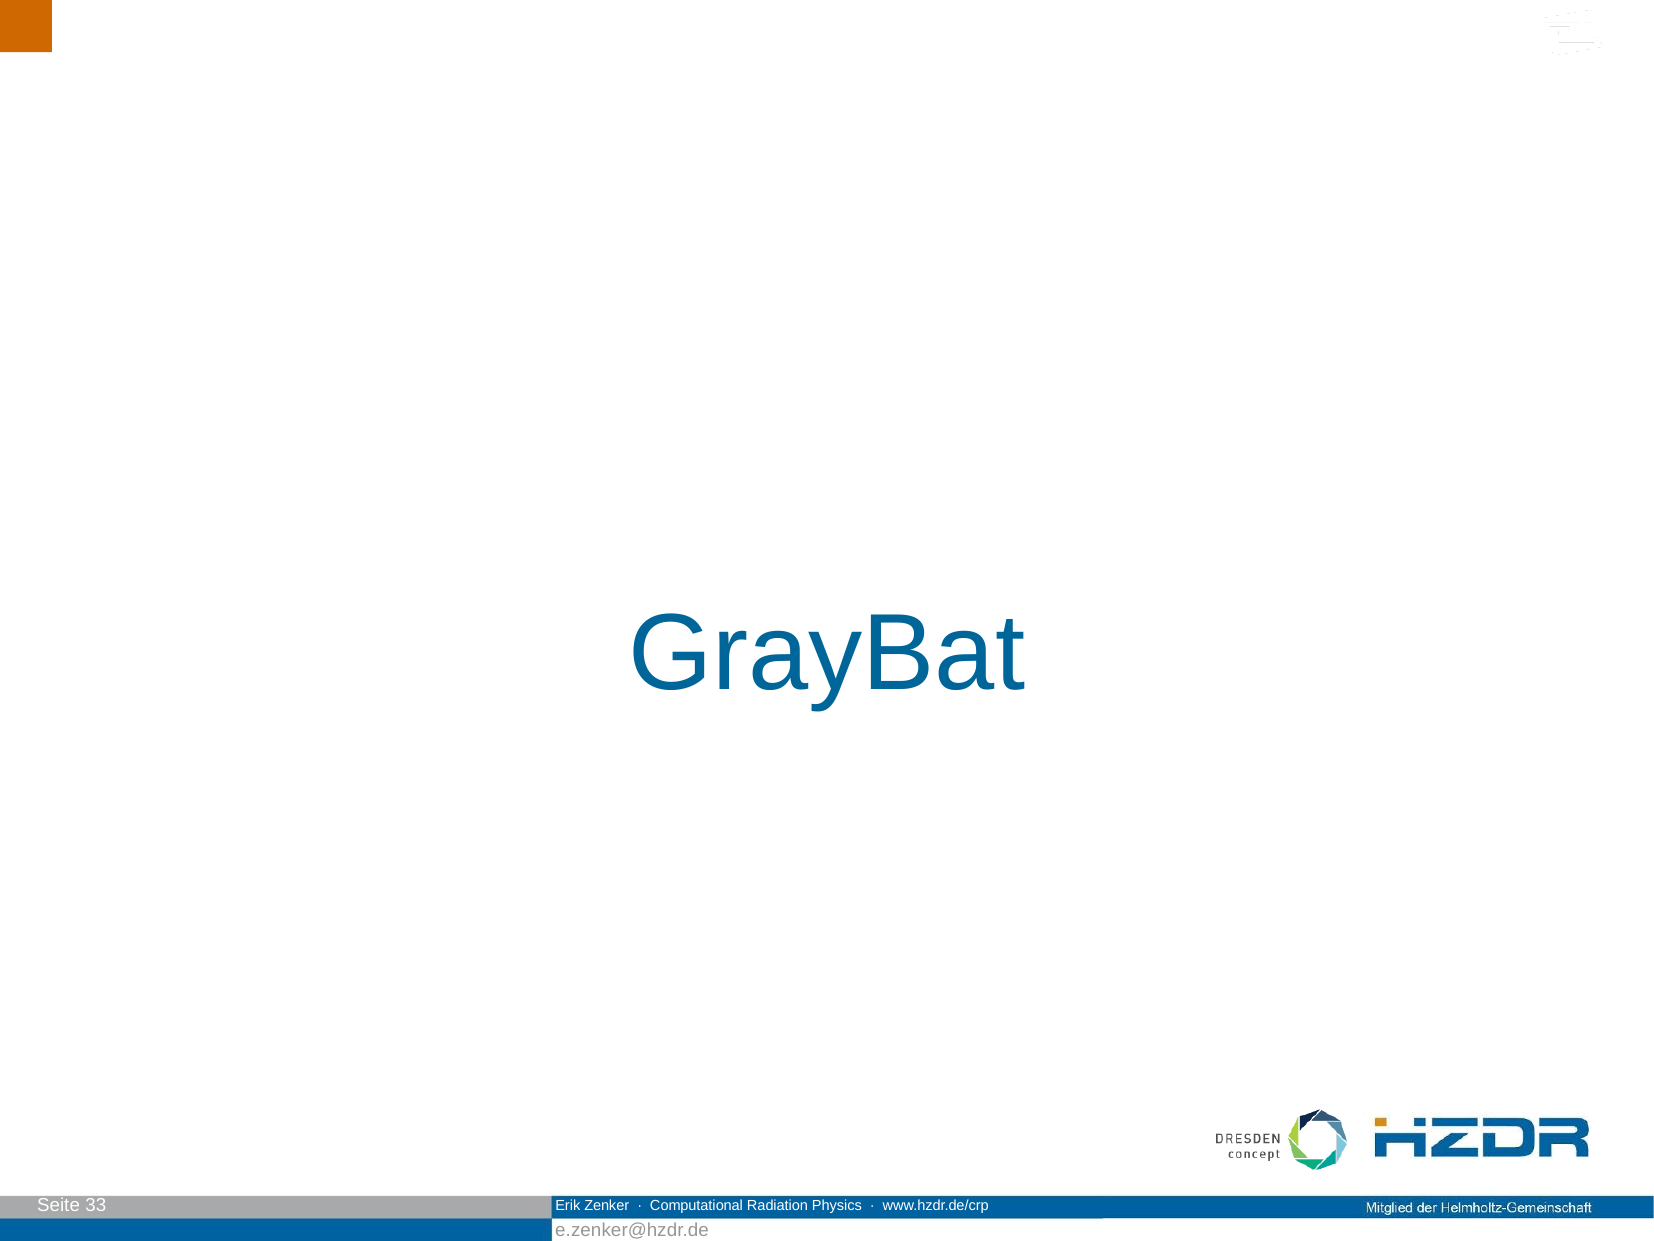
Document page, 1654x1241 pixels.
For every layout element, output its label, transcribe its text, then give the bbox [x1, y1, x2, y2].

subtitle GrayBat [82, 217, 1571, 1087]
picture [0, 0, 1654, 1241]
